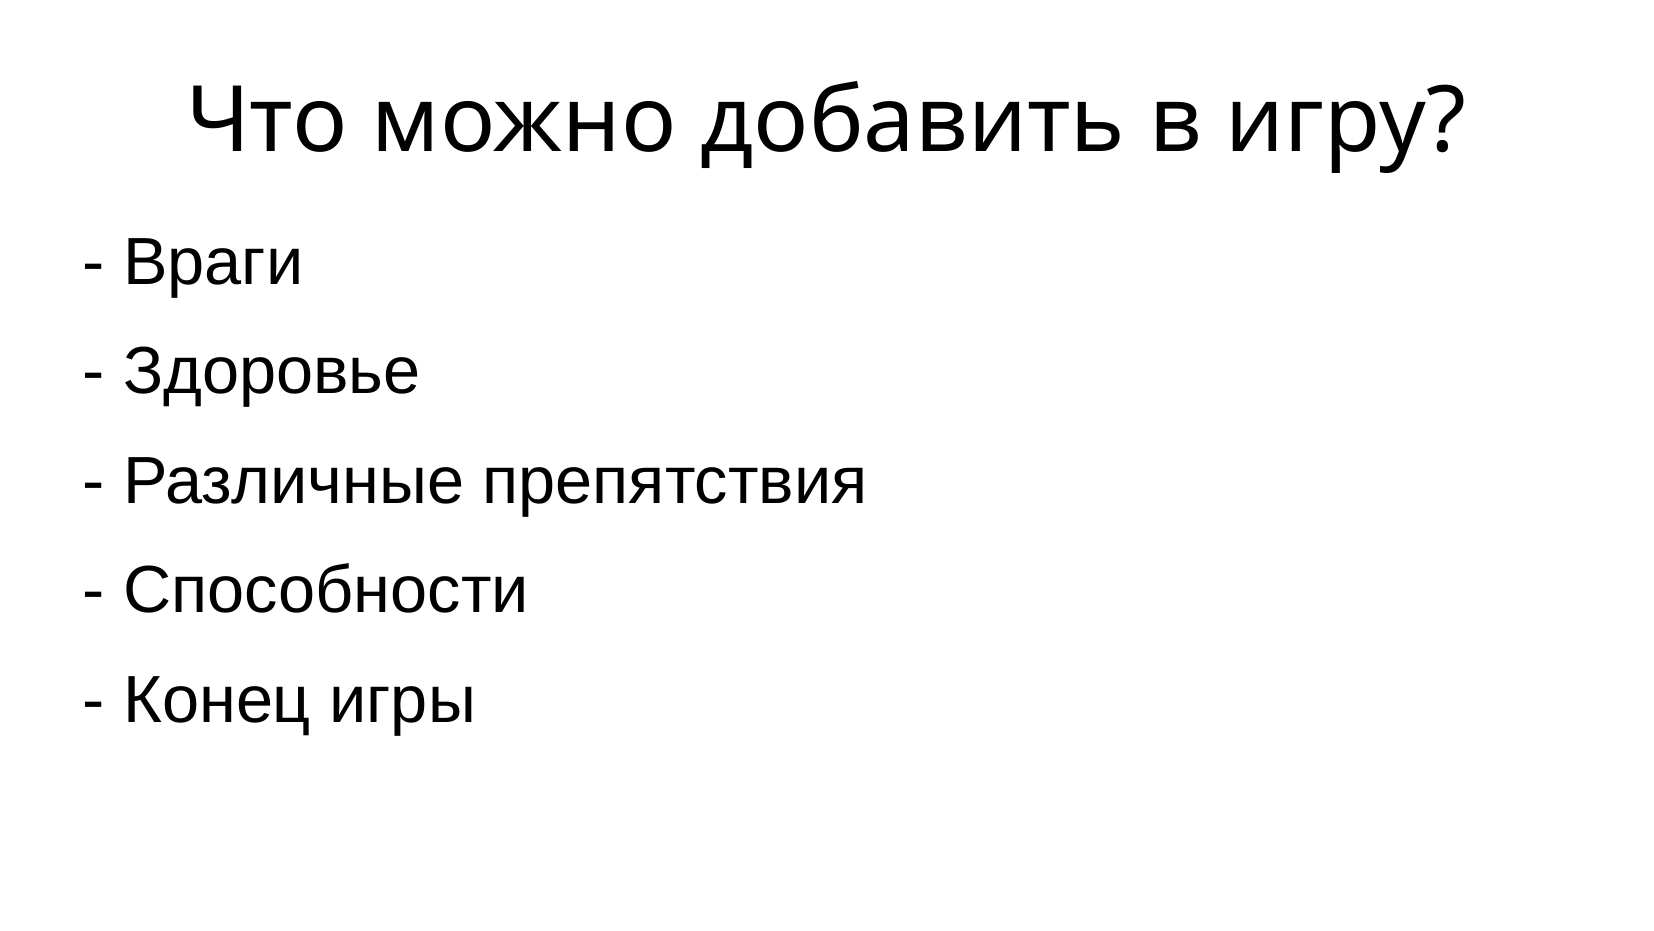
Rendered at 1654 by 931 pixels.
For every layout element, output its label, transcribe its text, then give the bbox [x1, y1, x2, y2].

title Что можно добавить в игру? [82, 37, 1571, 193]
list - Враги - Здоровье - Различные препятствия - Способности - Конец игры [82, 217, 1571, 757]
